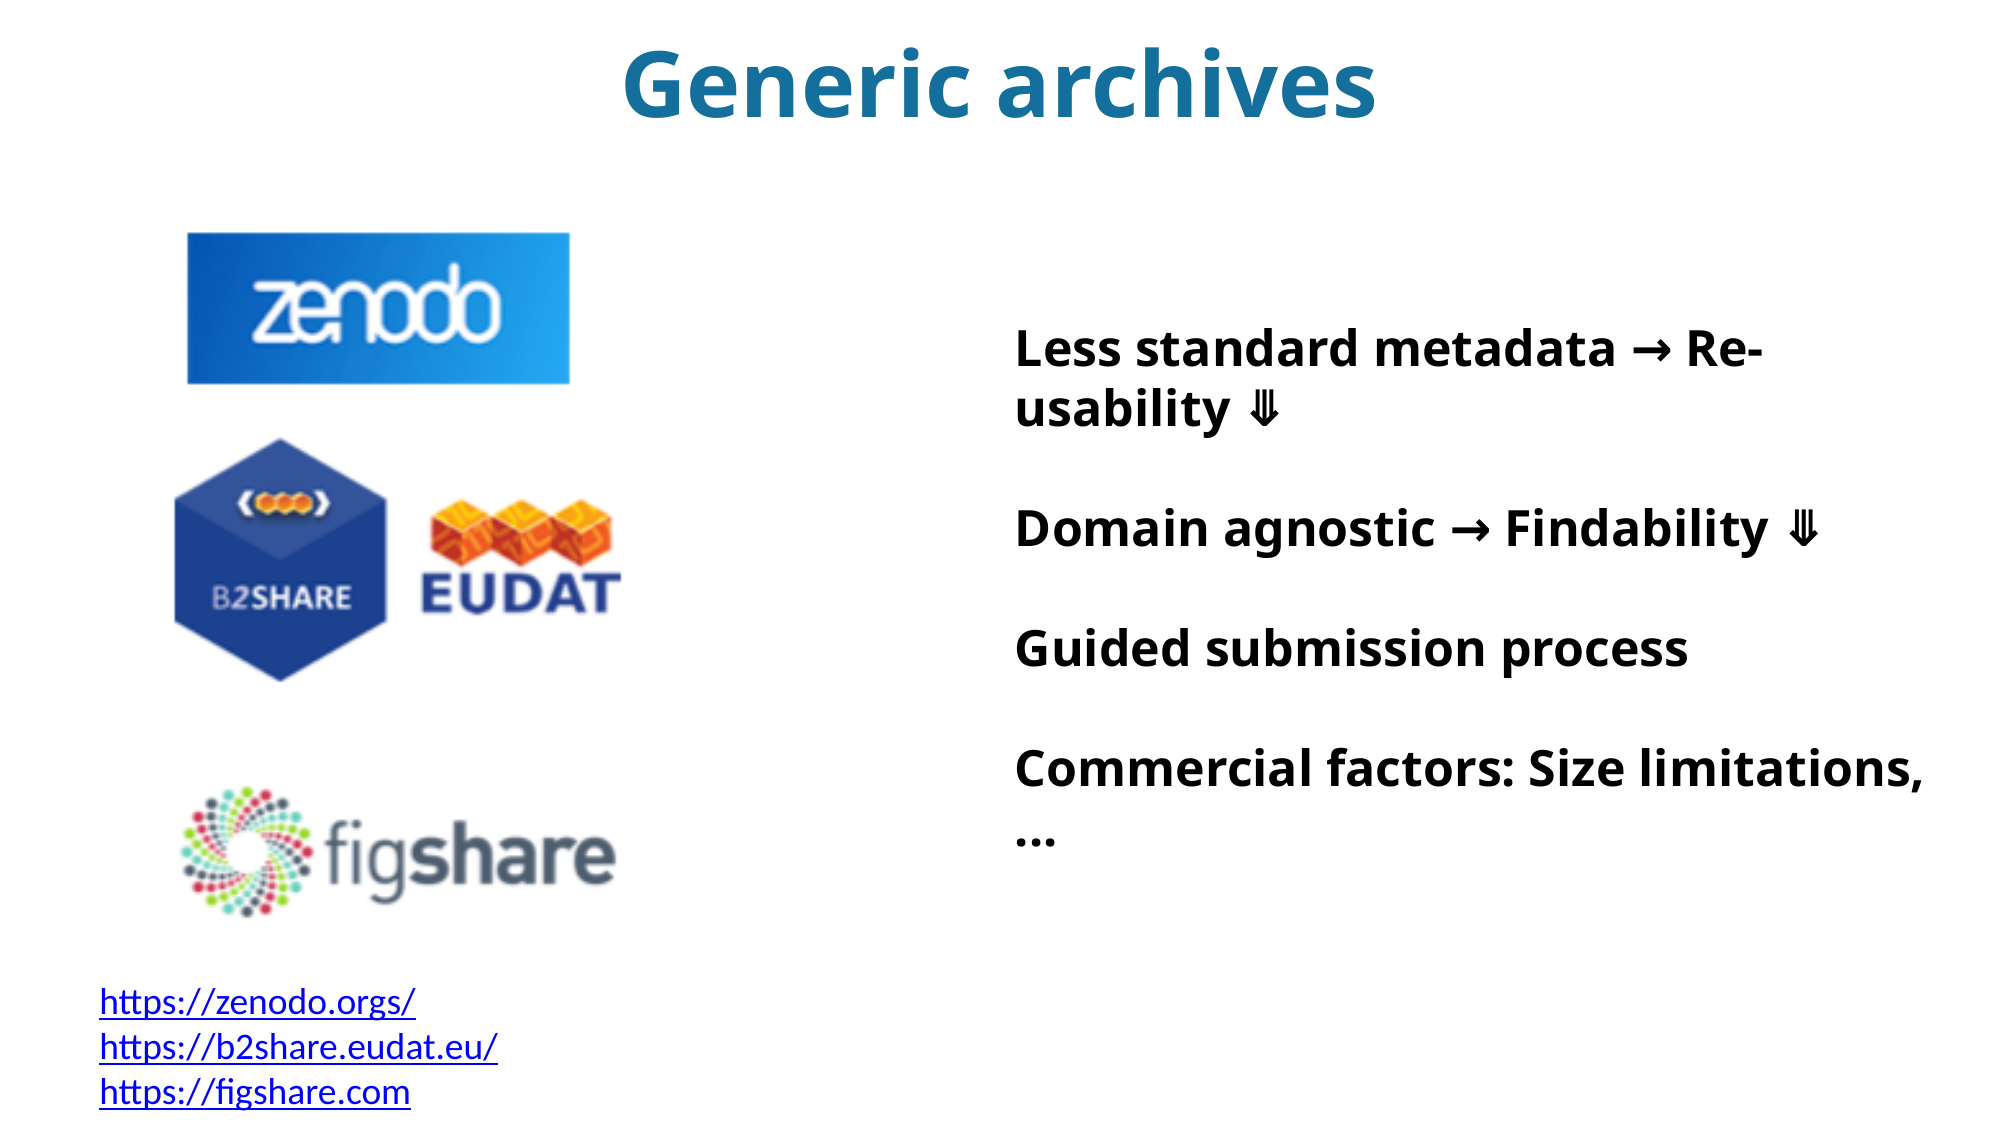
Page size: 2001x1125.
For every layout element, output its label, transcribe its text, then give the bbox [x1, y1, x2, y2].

picture [155, 208, 678, 936]
text_box https://zenodo.orgs/ https://b2share.eudat.eu/ https://figshare.com [84, 970, 519, 1120]
text_box Less standard metadata → Re-usability ⤋ Domain agnostic → Findability ⤋ Guided submission process Commercial factors: Size limitations, ... [999, 309, 1944, 805]
text_box Generic archives [137, 2, 1863, 174]
